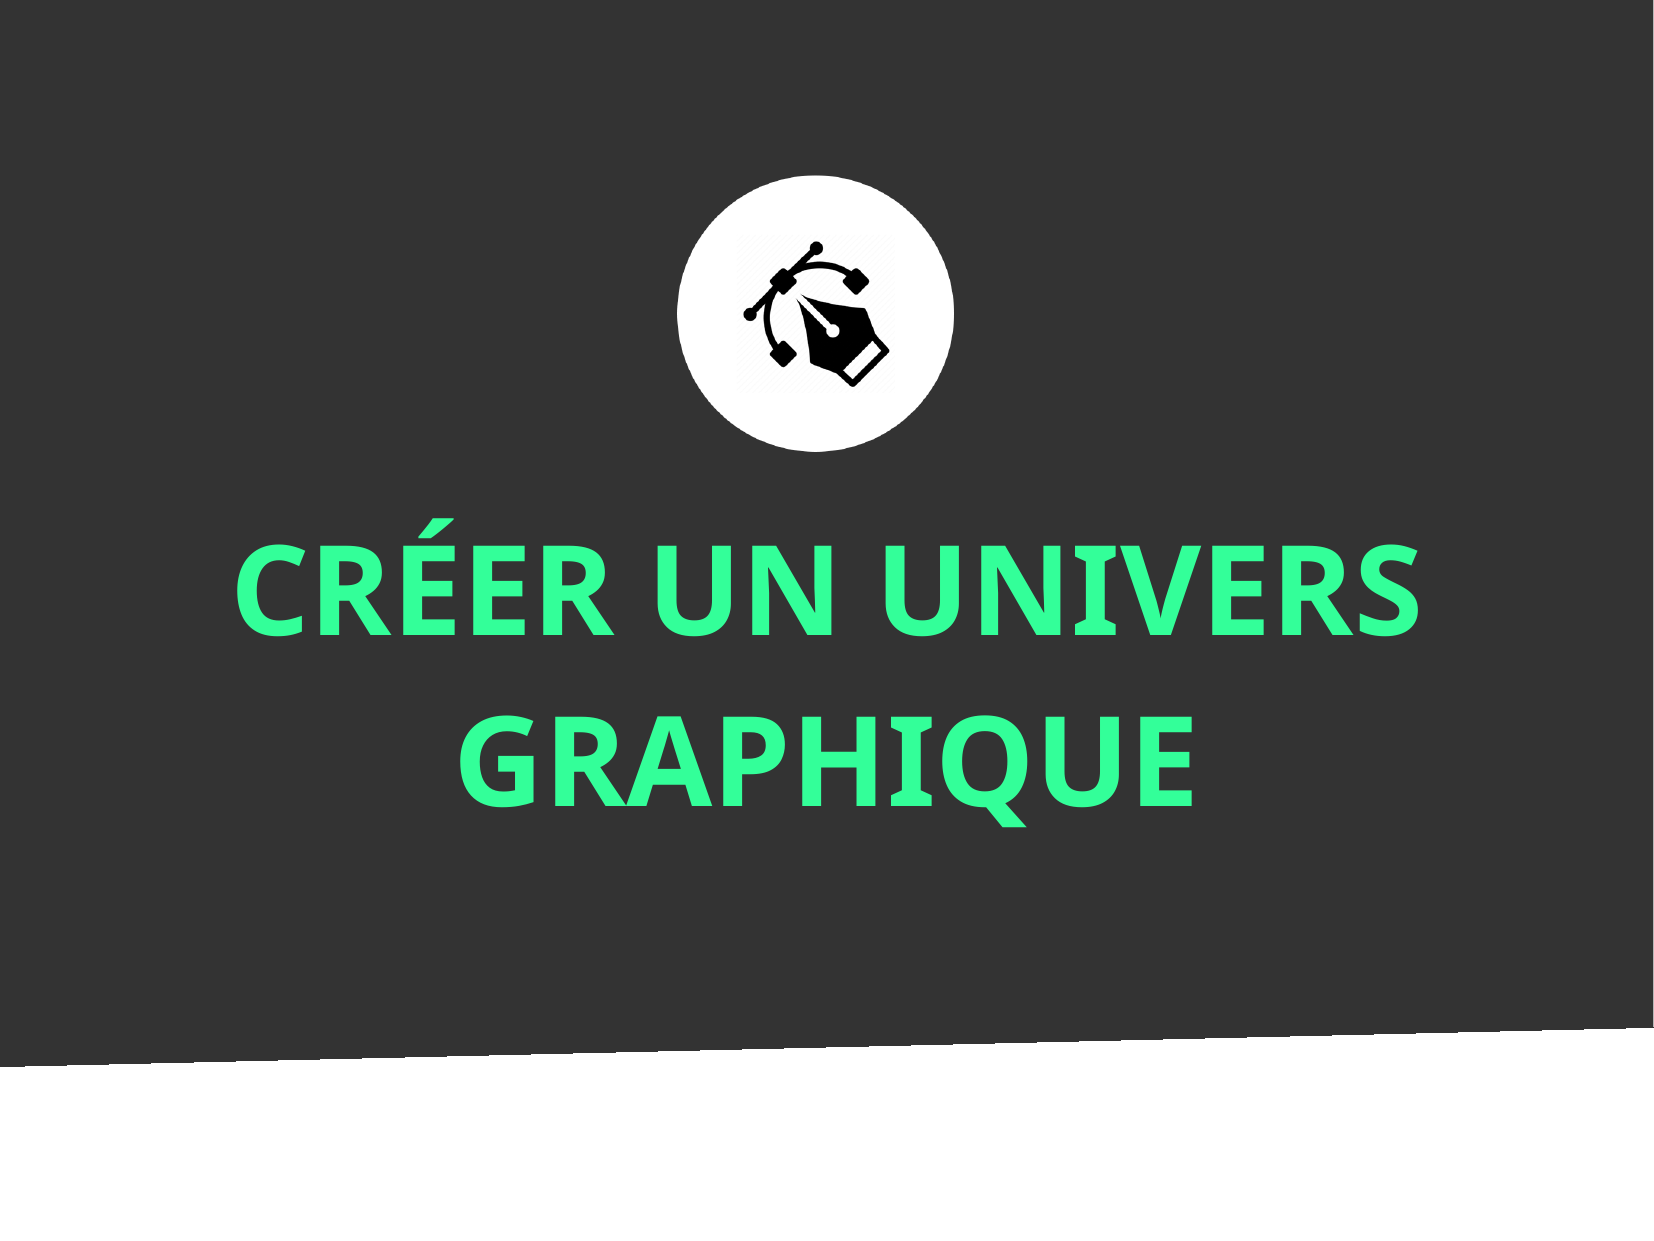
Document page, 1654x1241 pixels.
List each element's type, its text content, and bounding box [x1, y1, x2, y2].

picture [661, 171, 969, 455]
text_box CRÉER UN UNIVERS GRAPHIQUE [82, 49, 1571, 1109]
text_box [0, 0, 1654, 1067]
